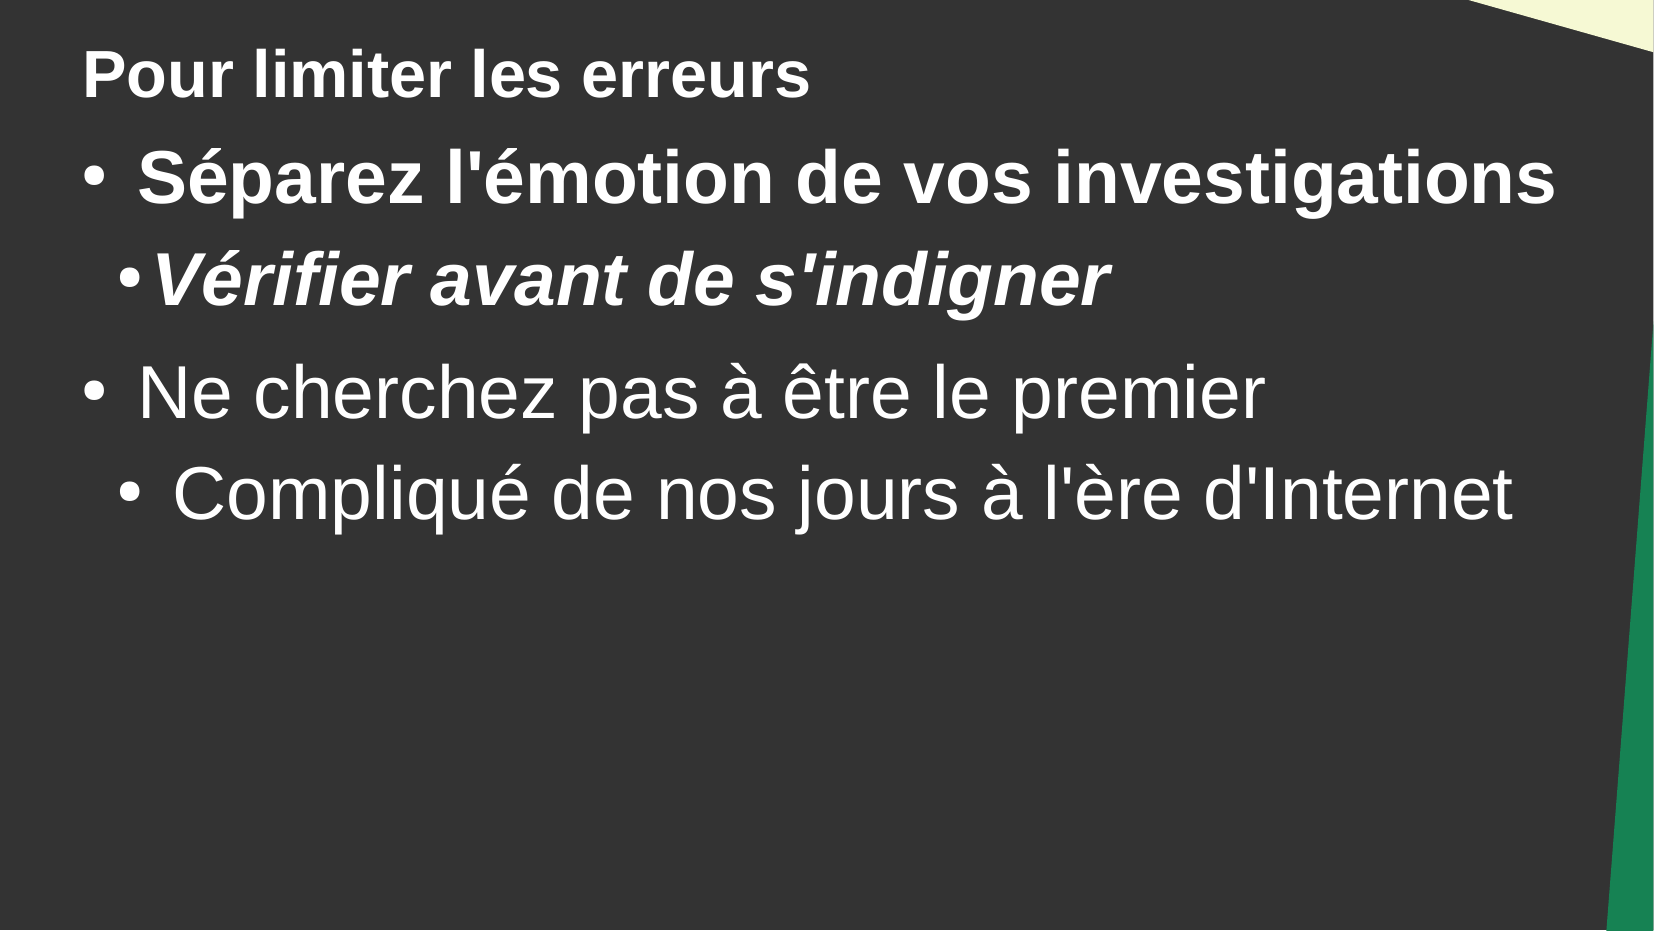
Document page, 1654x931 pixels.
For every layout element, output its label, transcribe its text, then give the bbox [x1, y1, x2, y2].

text_box [1468, 0, 1654, 53]
title Pour limiter les erreurs [82, 37, 1571, 122]
list Séparez l'émotion de vos investigations Vérifier avant de s'indigner Ne cherchez pas à être le premier Compliqué de nos jours à l'ère d'Internet [80, 135, 1619, 762]
text_box [1606, 314, 1654, 931]
